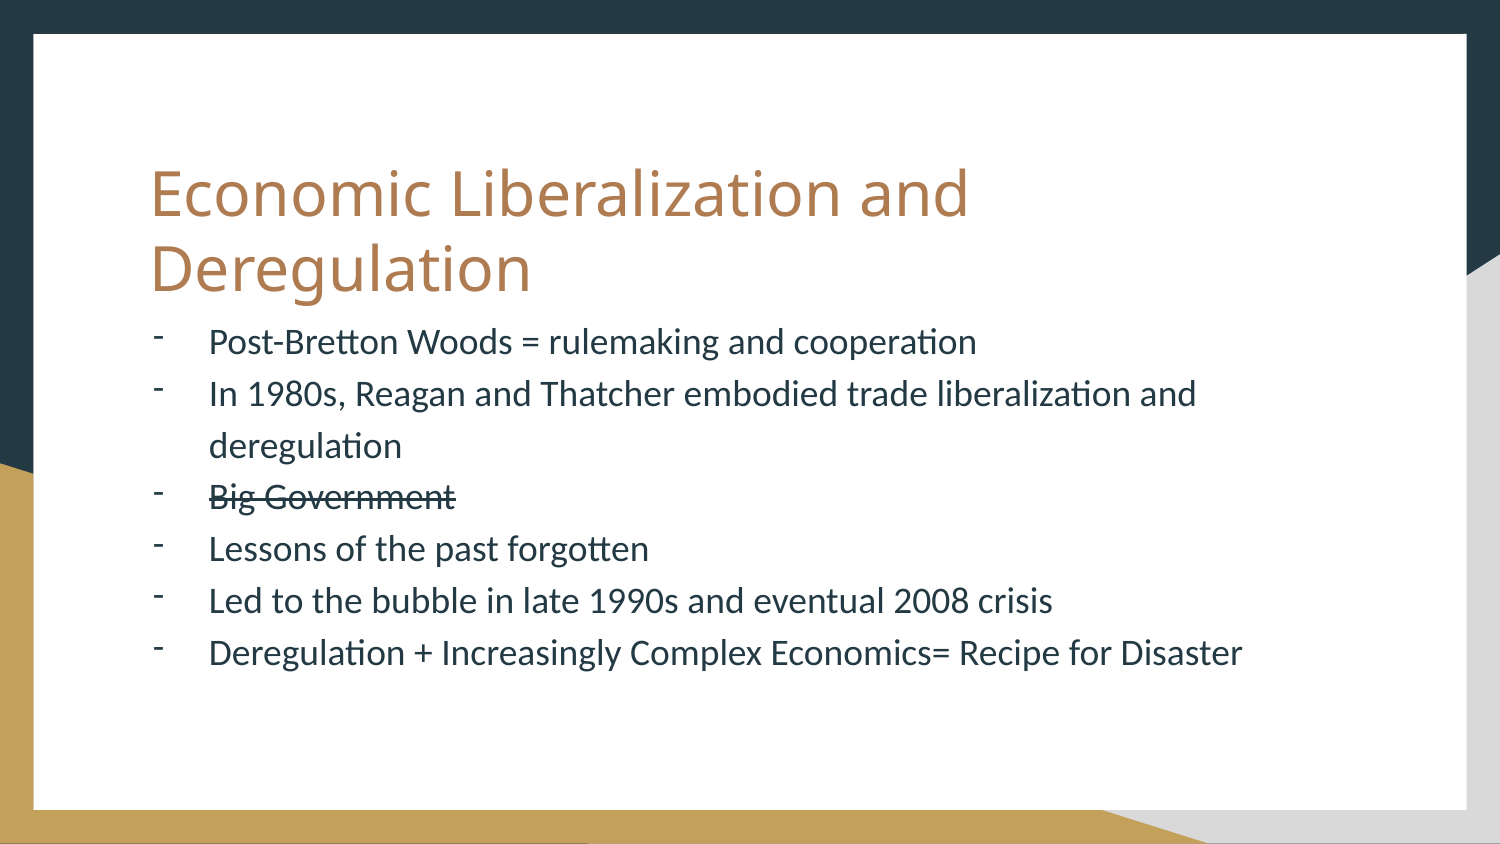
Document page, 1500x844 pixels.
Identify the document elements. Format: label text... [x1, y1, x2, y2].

list Post-Bretton Woods = rulemaking and cooperation In 1980s, Reagan and Thatcher embodied trade liberalization and deregulation Big Government Lessons of the past forgotten Led to the bubble in late 1990s and eventual 2008 crisis Deregulation + Increasingly Complex Economics= Recipe for Disaster [119, 295, 1351, 697]
title Economic Liberalization and Deregulation [134, 138, 1366, 296]
